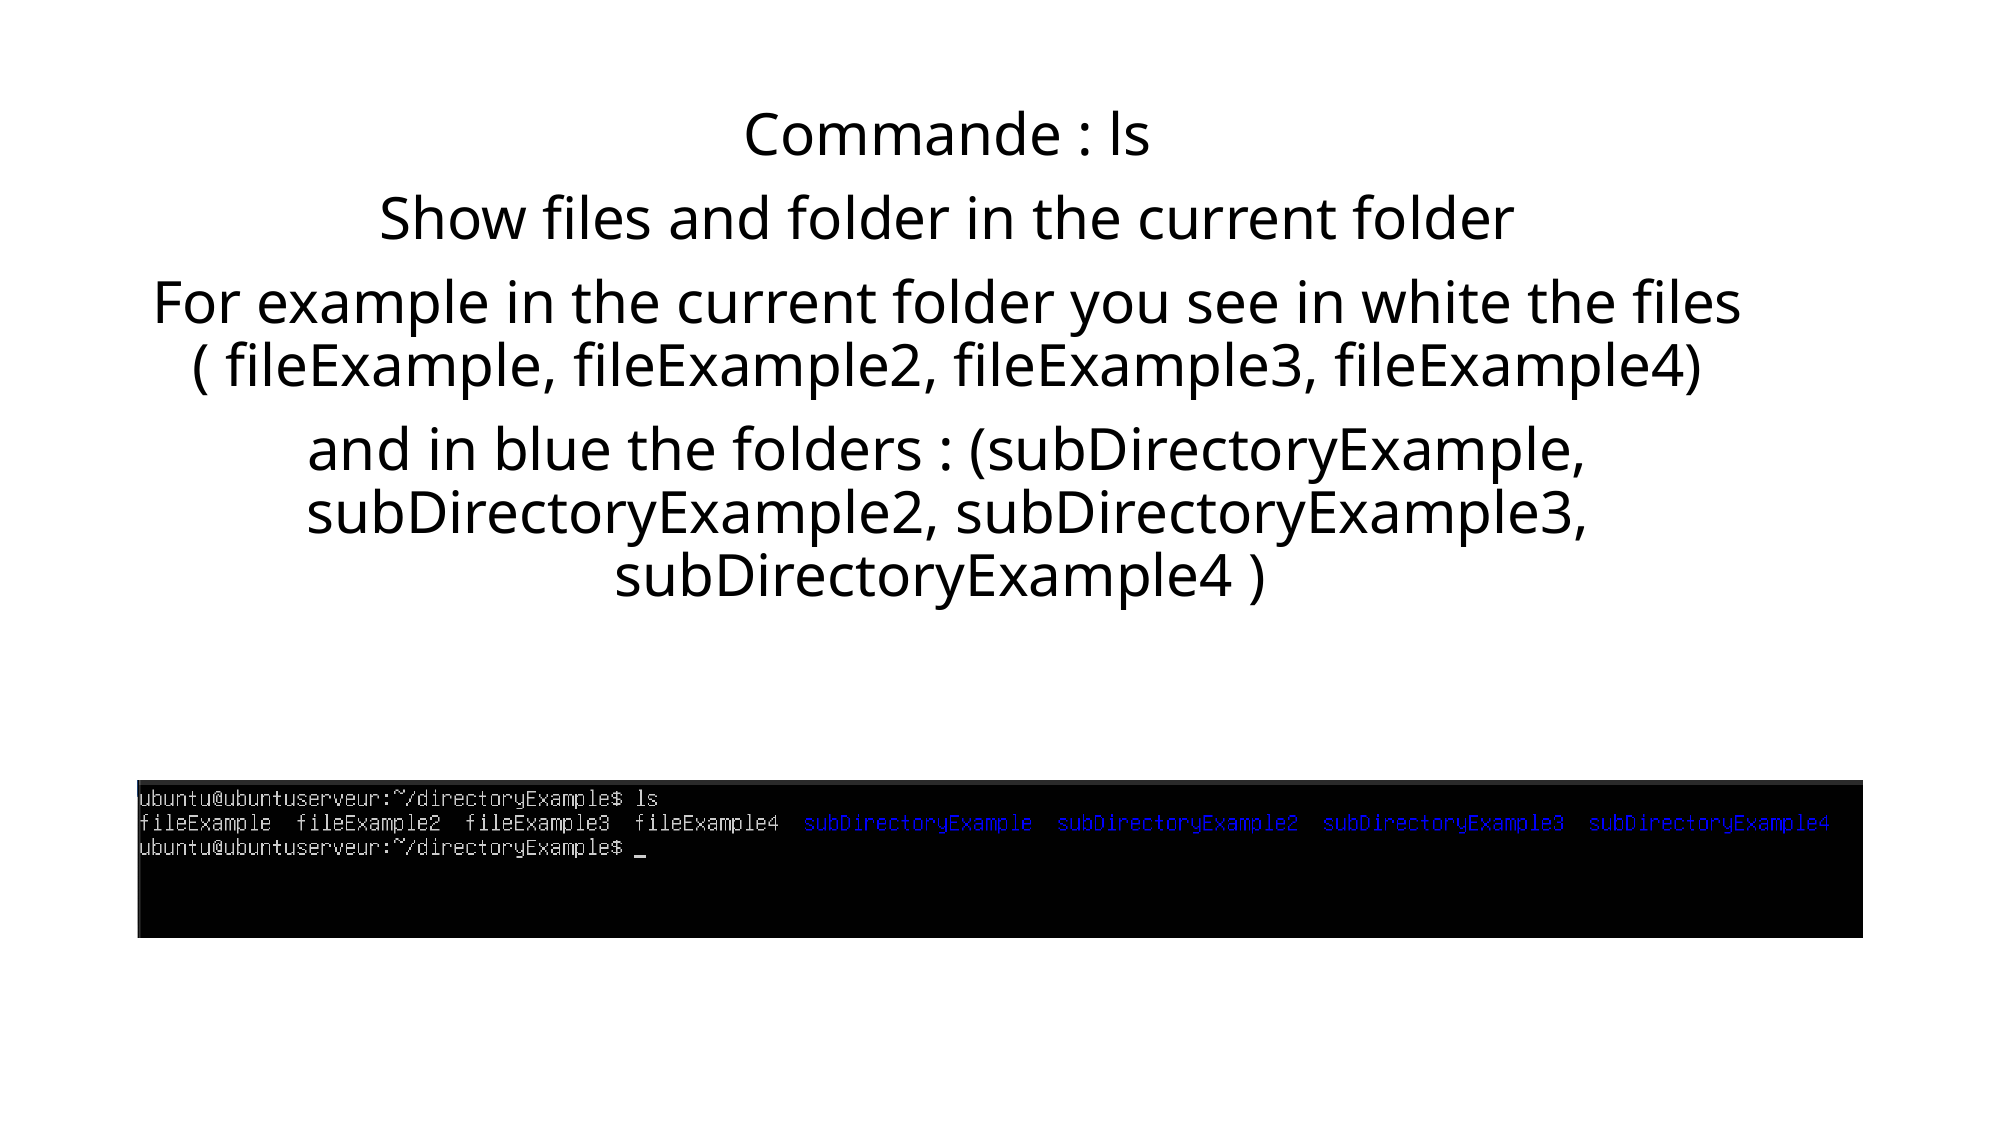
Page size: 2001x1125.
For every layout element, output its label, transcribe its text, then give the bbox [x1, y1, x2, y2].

text_box Commande : ls Show files and folder in the current folder For example in the current folder you see in white the files ( fileExample, fileExample2, fileExample3, fileExample4) and in blue the folders : (subDirectoryExample, subDirectoryExample2, subDirectoryExample3, subDirectoryExample4 ) [137, 97, 1863, 667]
picture [137, 781, 1863, 938]
